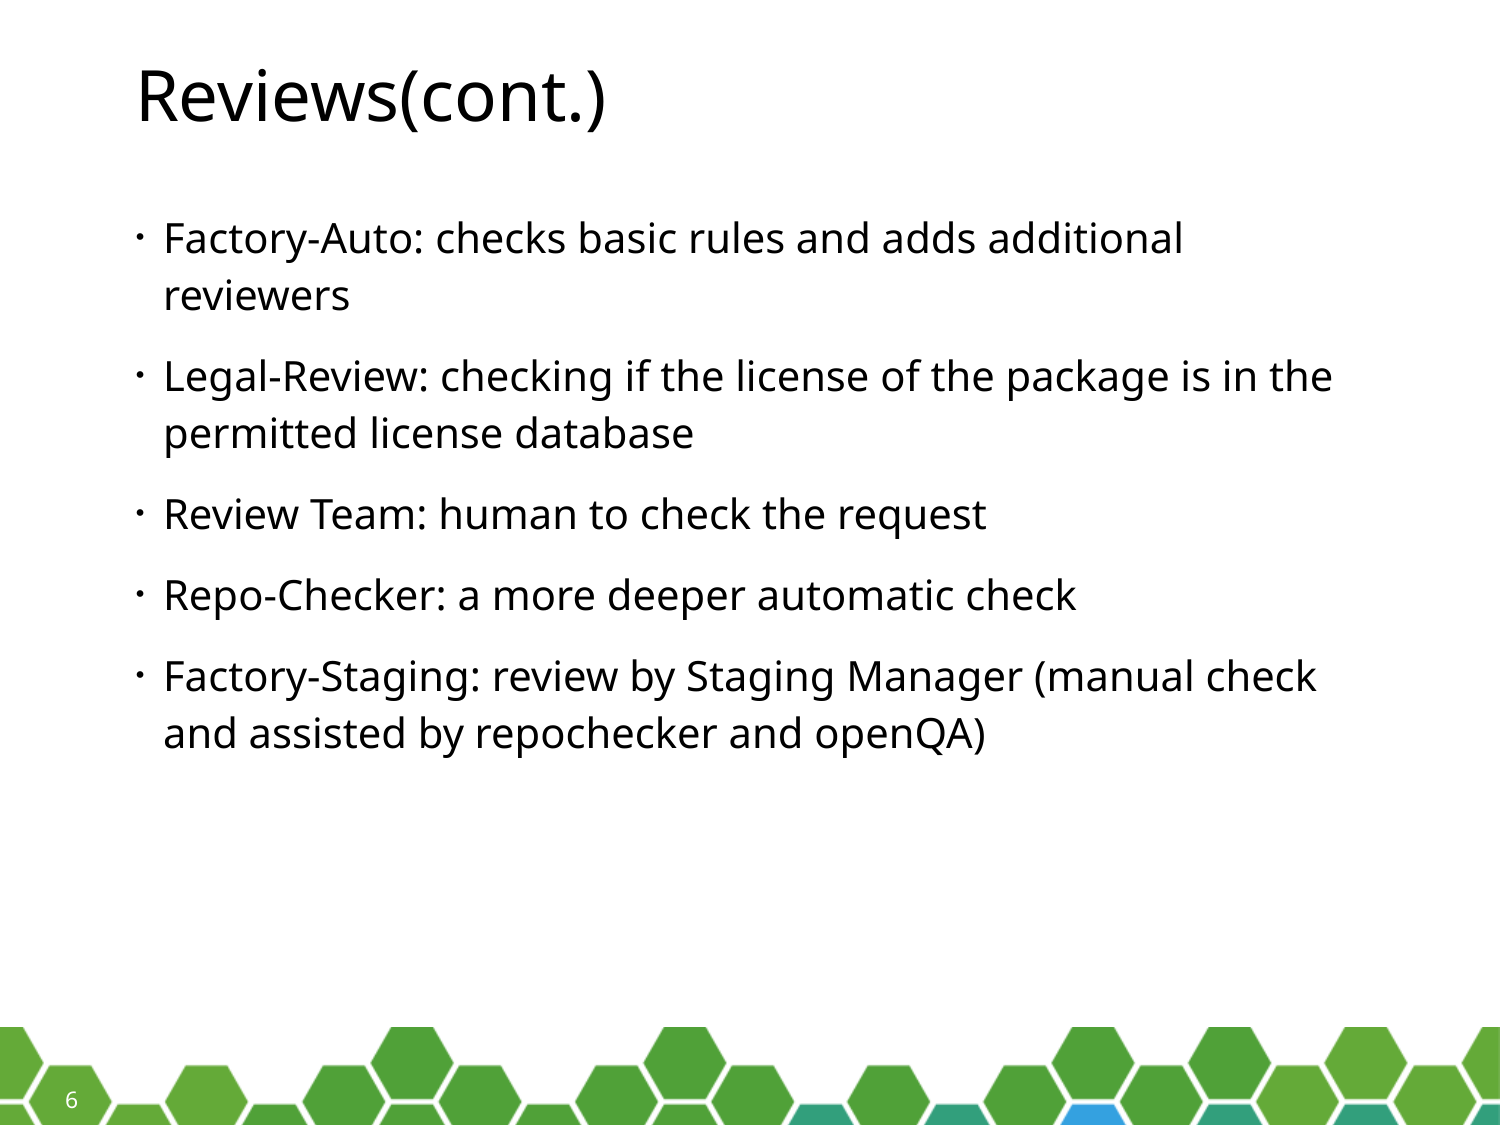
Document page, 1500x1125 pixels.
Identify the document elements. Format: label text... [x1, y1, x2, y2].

picture [0, 1027, 1500, 1125]
title Reviews(cont.) [135, 12, 1372, 175]
list Factory-Auto: checks basic rules and adds additional reviewers Legal-Review: checking if the license of the package is in the permitted license database Review Team: human to check the request Repo-Checker: a more deeper automatic check Factory-Staging: review by Staging Manager (manual check and assisted by repochecker and openQA) [135, 208, 1372, 862]
